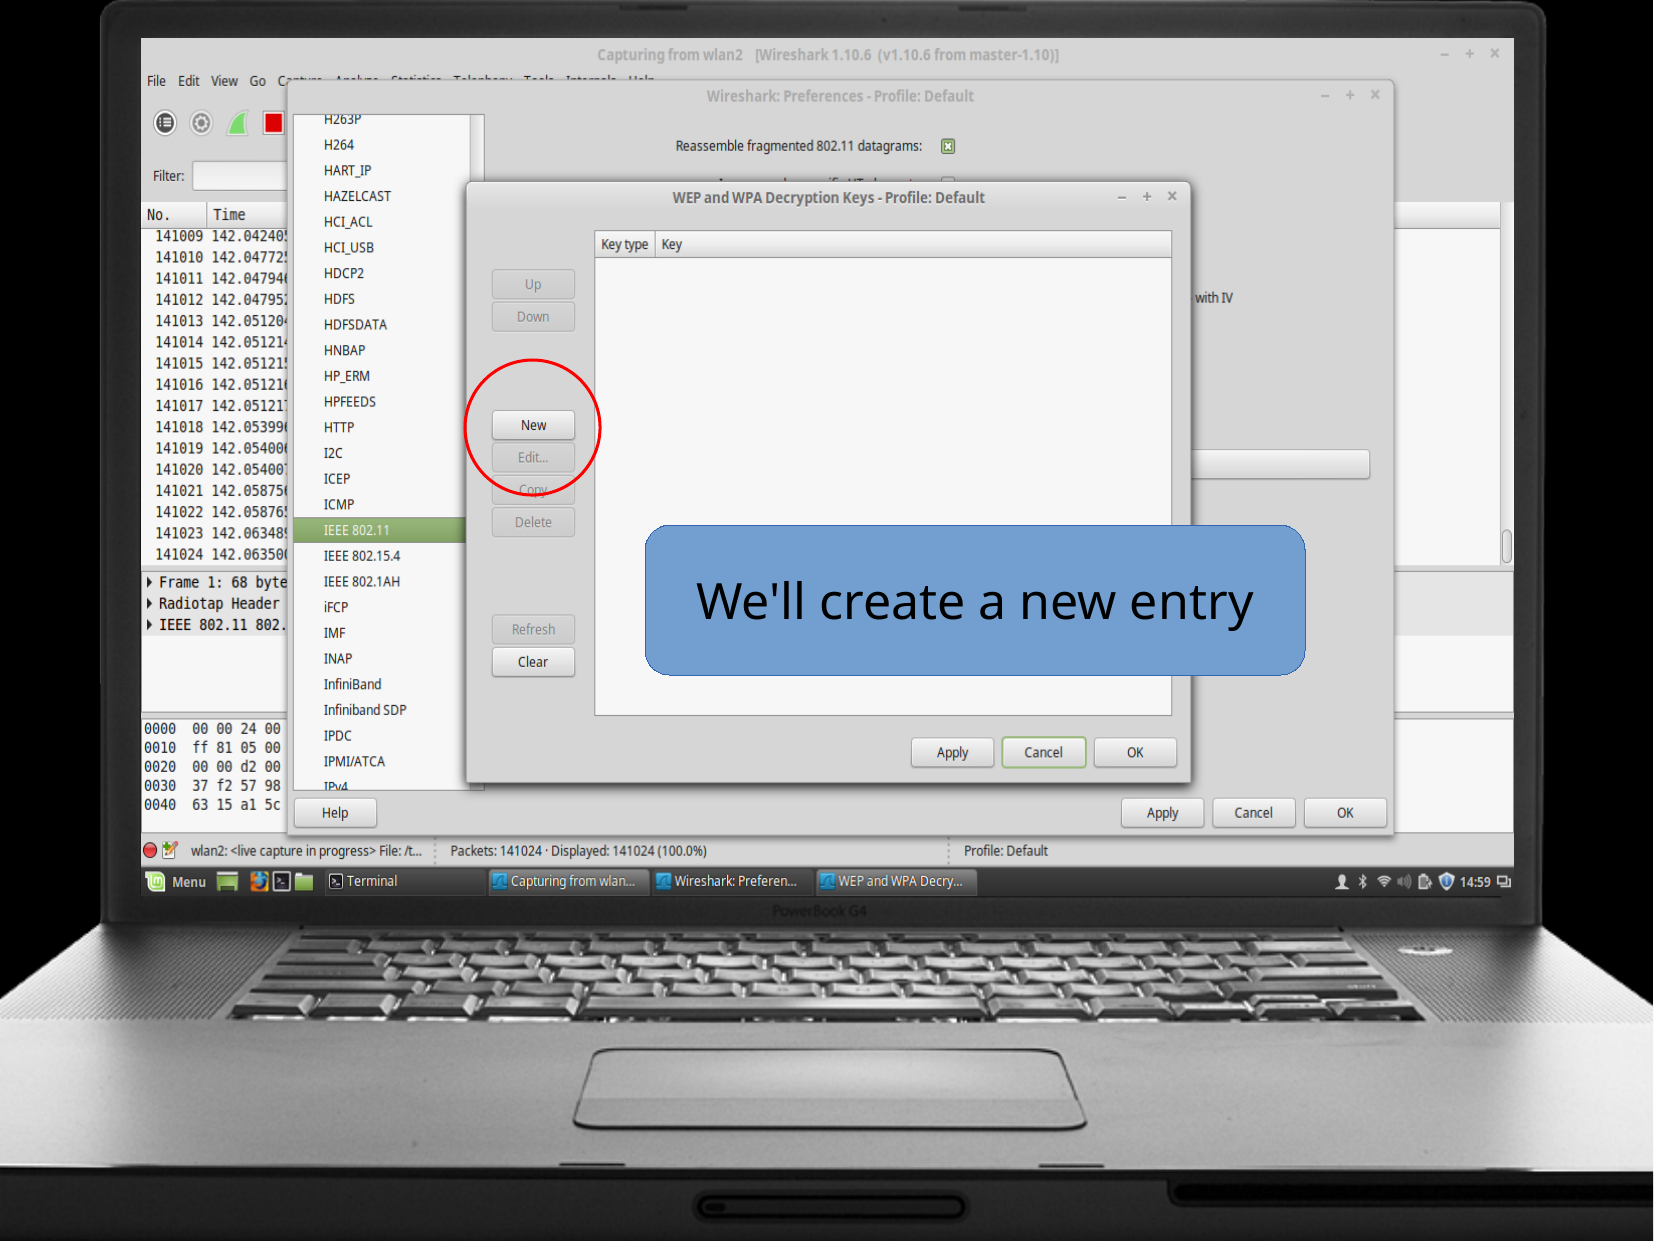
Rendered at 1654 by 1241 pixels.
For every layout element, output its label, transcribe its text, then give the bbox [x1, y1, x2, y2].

picture [0, 0, 1654, 1241]
text_box We'll create a new entry [645, 525, 1306, 676]
